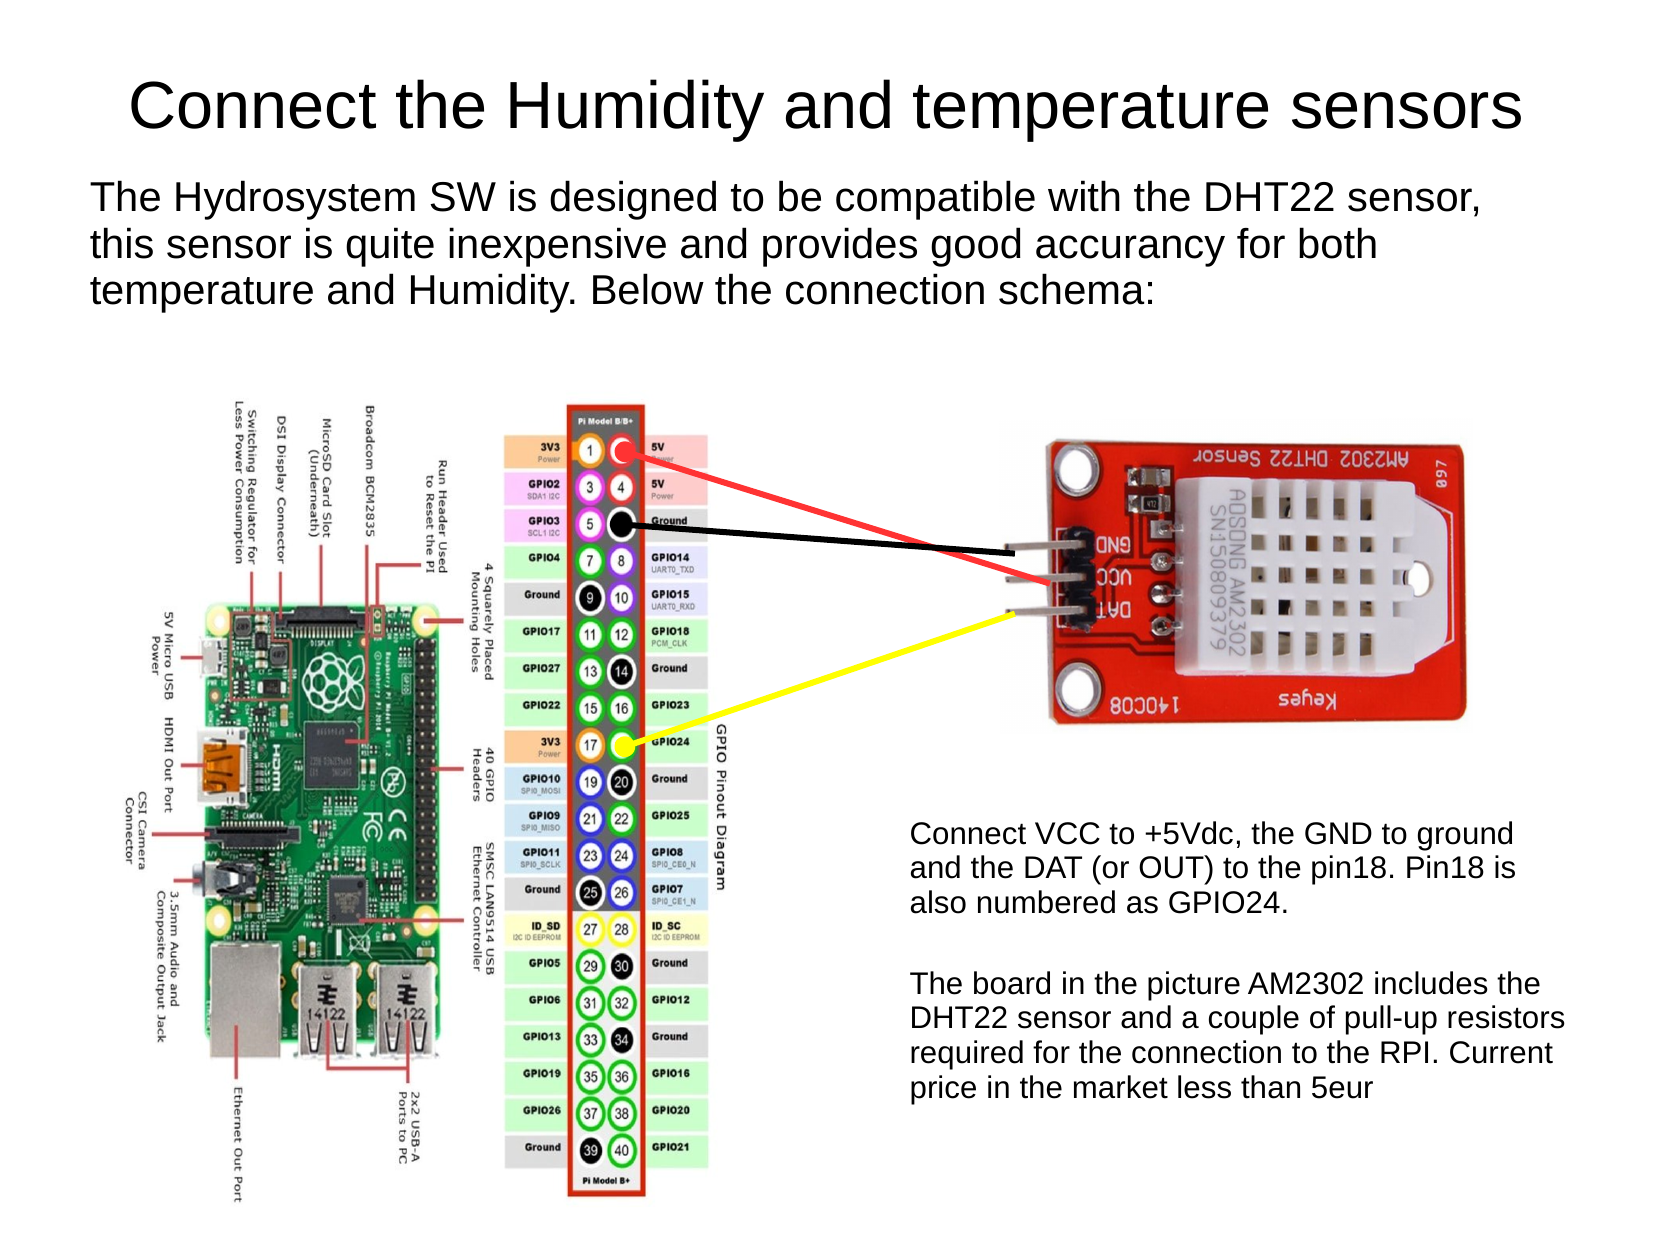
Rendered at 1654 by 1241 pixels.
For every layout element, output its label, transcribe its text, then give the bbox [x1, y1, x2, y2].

picture [999, 418, 1473, 735]
text_box Connect VCC to +5Vdc, the GND to ground and the DAT (or OUT) to the pin18. Pin18 is also numbered as GPIO24. [894, 808, 1585, 930]
text_box The Hydrosystem SW is designed to be compatible with the DHT22 sensor, this sensor is quite inexpensive and provides good accurancy for both temperature and Humidity. Below the connection schema: [75, 166, 1553, 323]
picture [120, 390, 730, 1209]
title Connect the Humidity and temperature sensors [82, 45, 1571, 167]
text_box The board in the picture AM2302 includes the DHT22 sensor and a couple of pull-up resistors required for the connection to the RPI. Current price in the market less than 5eur [894, 958, 1585, 1115]
